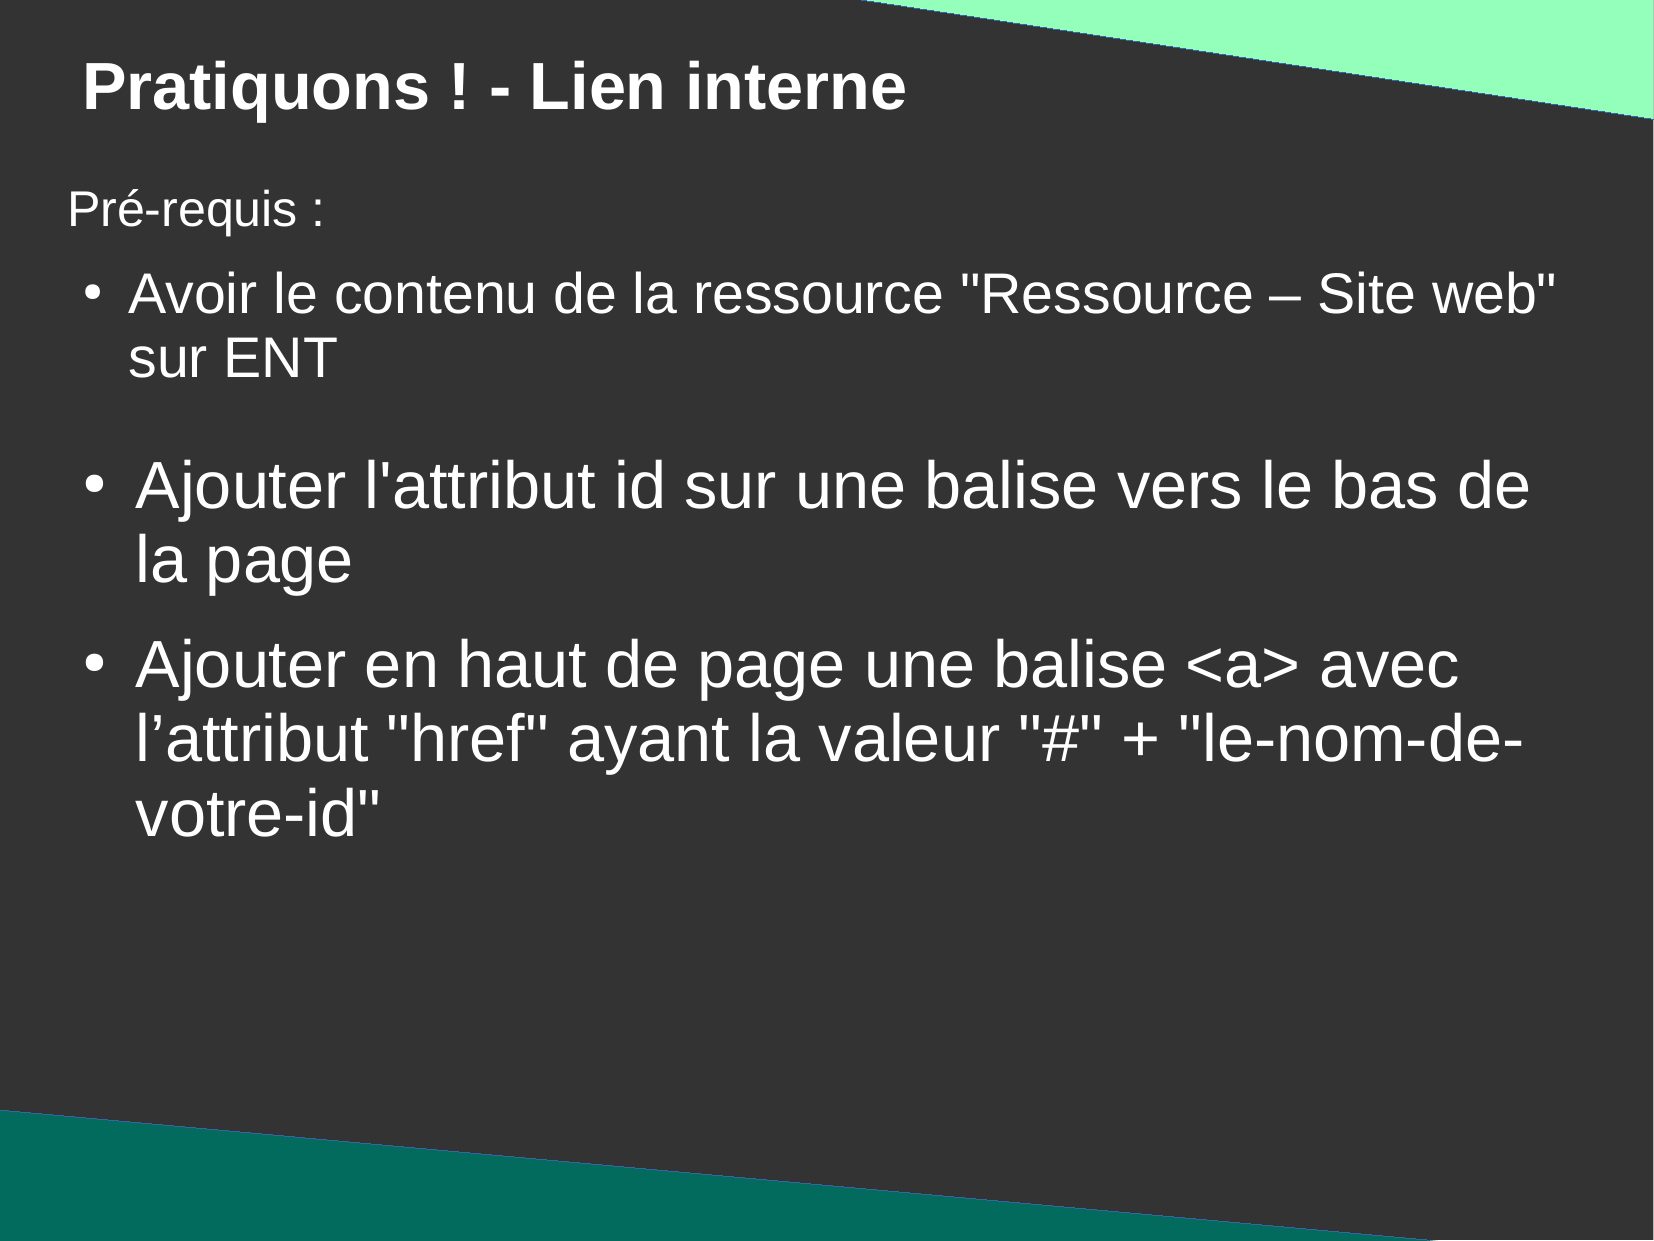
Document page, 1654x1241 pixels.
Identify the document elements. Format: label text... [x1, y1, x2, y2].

title Pratiquons ! - Lien interne [82, 49, 1630, 199]
text_box [861, 0, 1654, 120]
list Pré-requis : Avoir le contenu de la ressource "Ressource – Site web" sur ENT [67, 180, 1607, 390]
list Ajouter l'attribut id sur une balise vers le bas de la page Ajouter en haut de page une balise <a> avec l’attribut "href" ayant la valeur "#" + "le-nom-de-votre-id" [64, 447, 1589, 1004]
